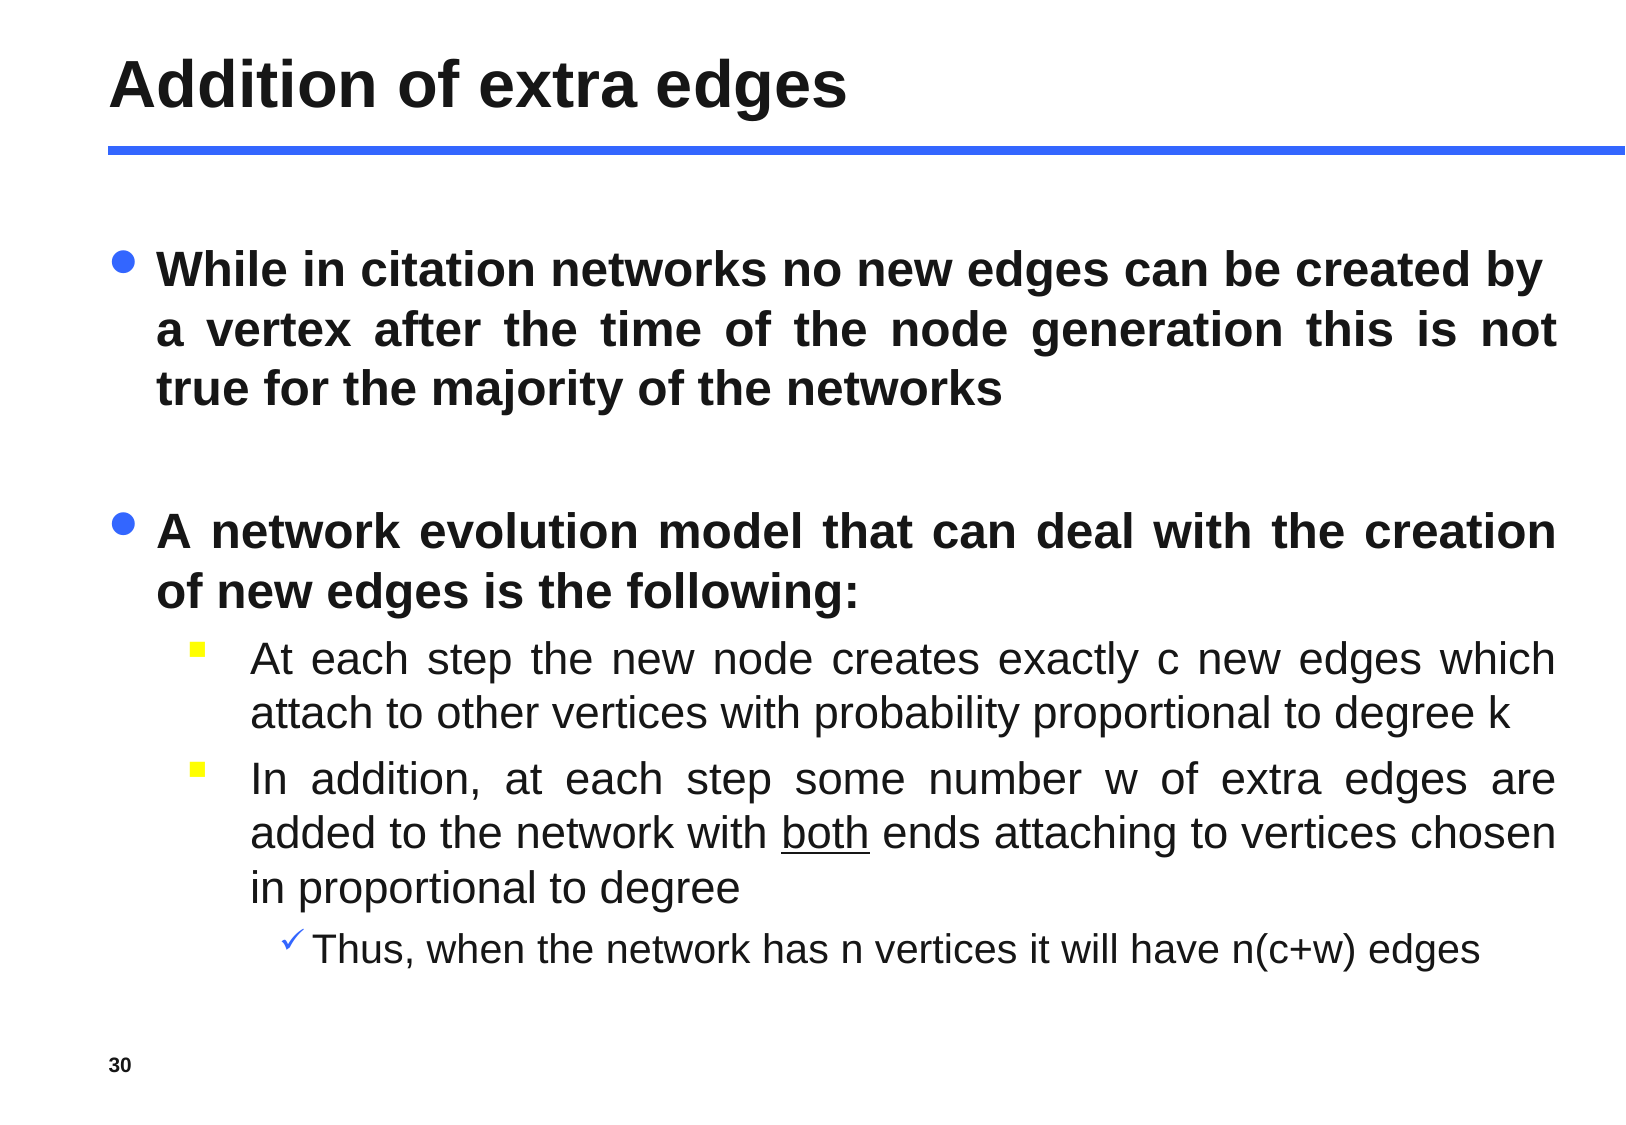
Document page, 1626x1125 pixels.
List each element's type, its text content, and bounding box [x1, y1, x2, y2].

title Addition of extra edges [108, 30, 1558, 131]
text_box <number> [108, 1051, 188, 1077]
list While in citation networks no new edges can be created by a vertex after the time of the node generation this is not true for the majority of the networks A network evolution model that can deal with the creation of new edges is the following: At each step the new node creates exactly c new edges which attach to other vertices with probability proportional to degree k In addition, at each step some number w of extra edges are added to the network with both ends attaching to vertices chosen in proportional to degree Thus, when the network has n vertices it will have n(c+w) edges [108, 237, 1558, 975]
